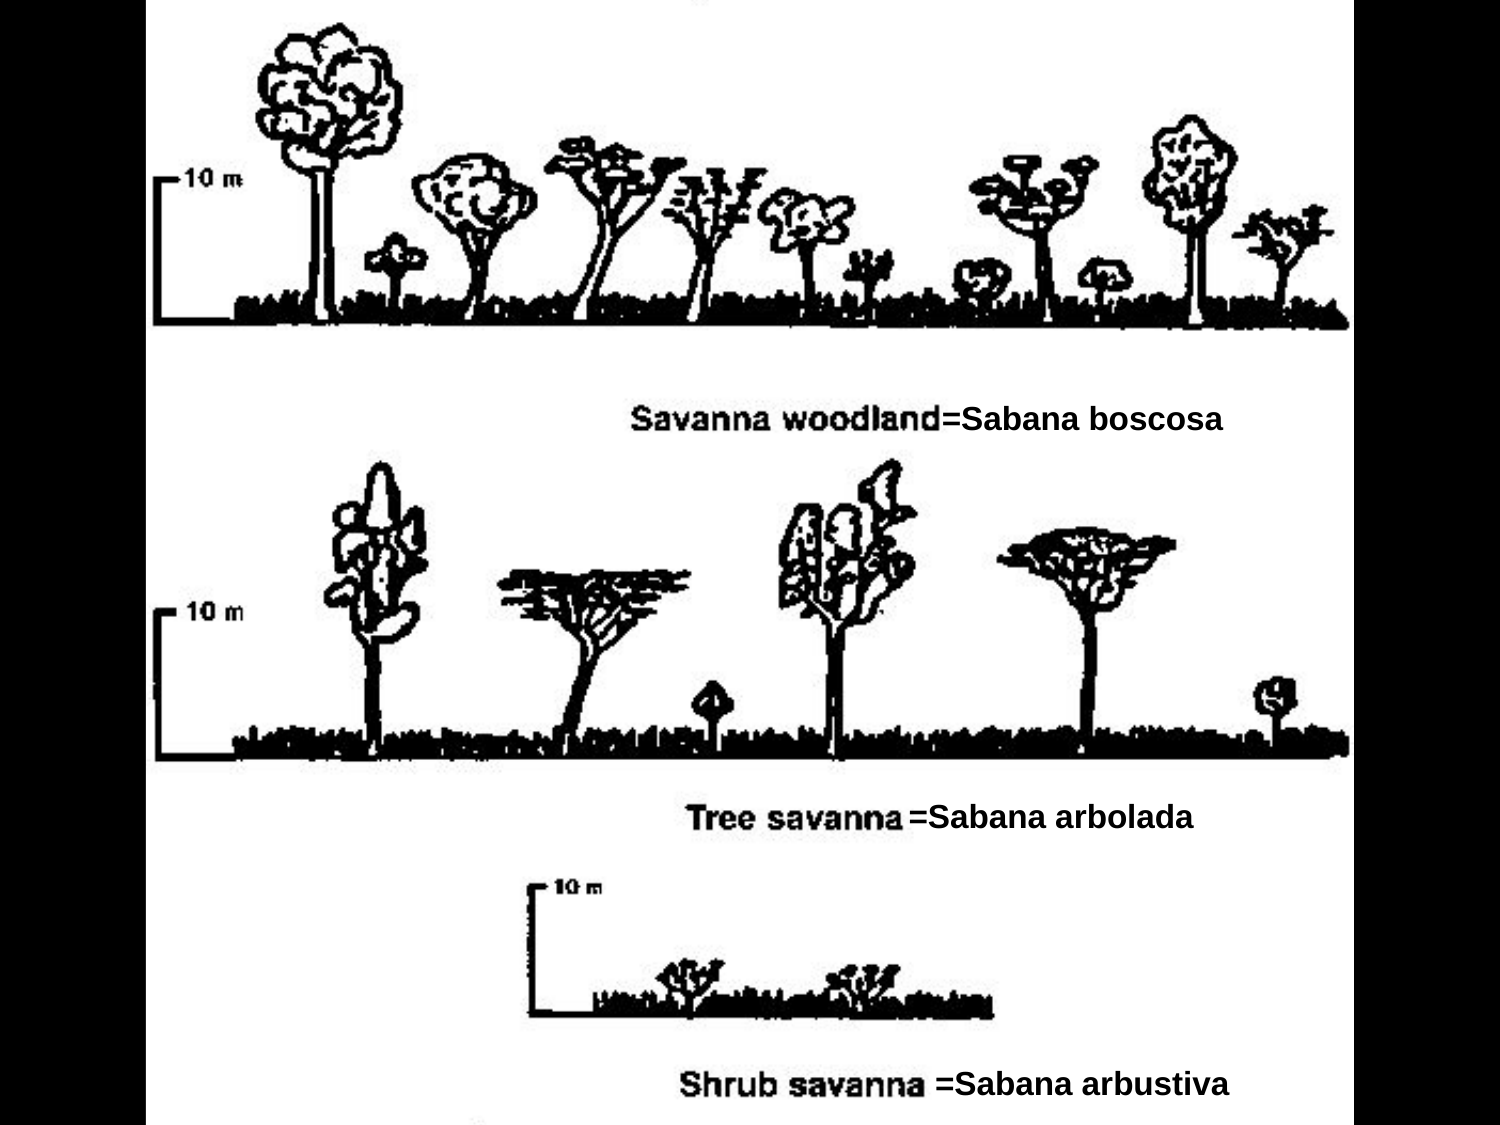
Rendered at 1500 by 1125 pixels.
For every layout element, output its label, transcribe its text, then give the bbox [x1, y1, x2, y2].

text_box =Sabana boscosa [927, 389, 1244, 448]
picture [145, 0, 1354, 1125]
text_box =Sabana arbolada [893, 787, 1211, 847]
text_box =Sabana arbustiva [920, 1054, 1372, 1114]
